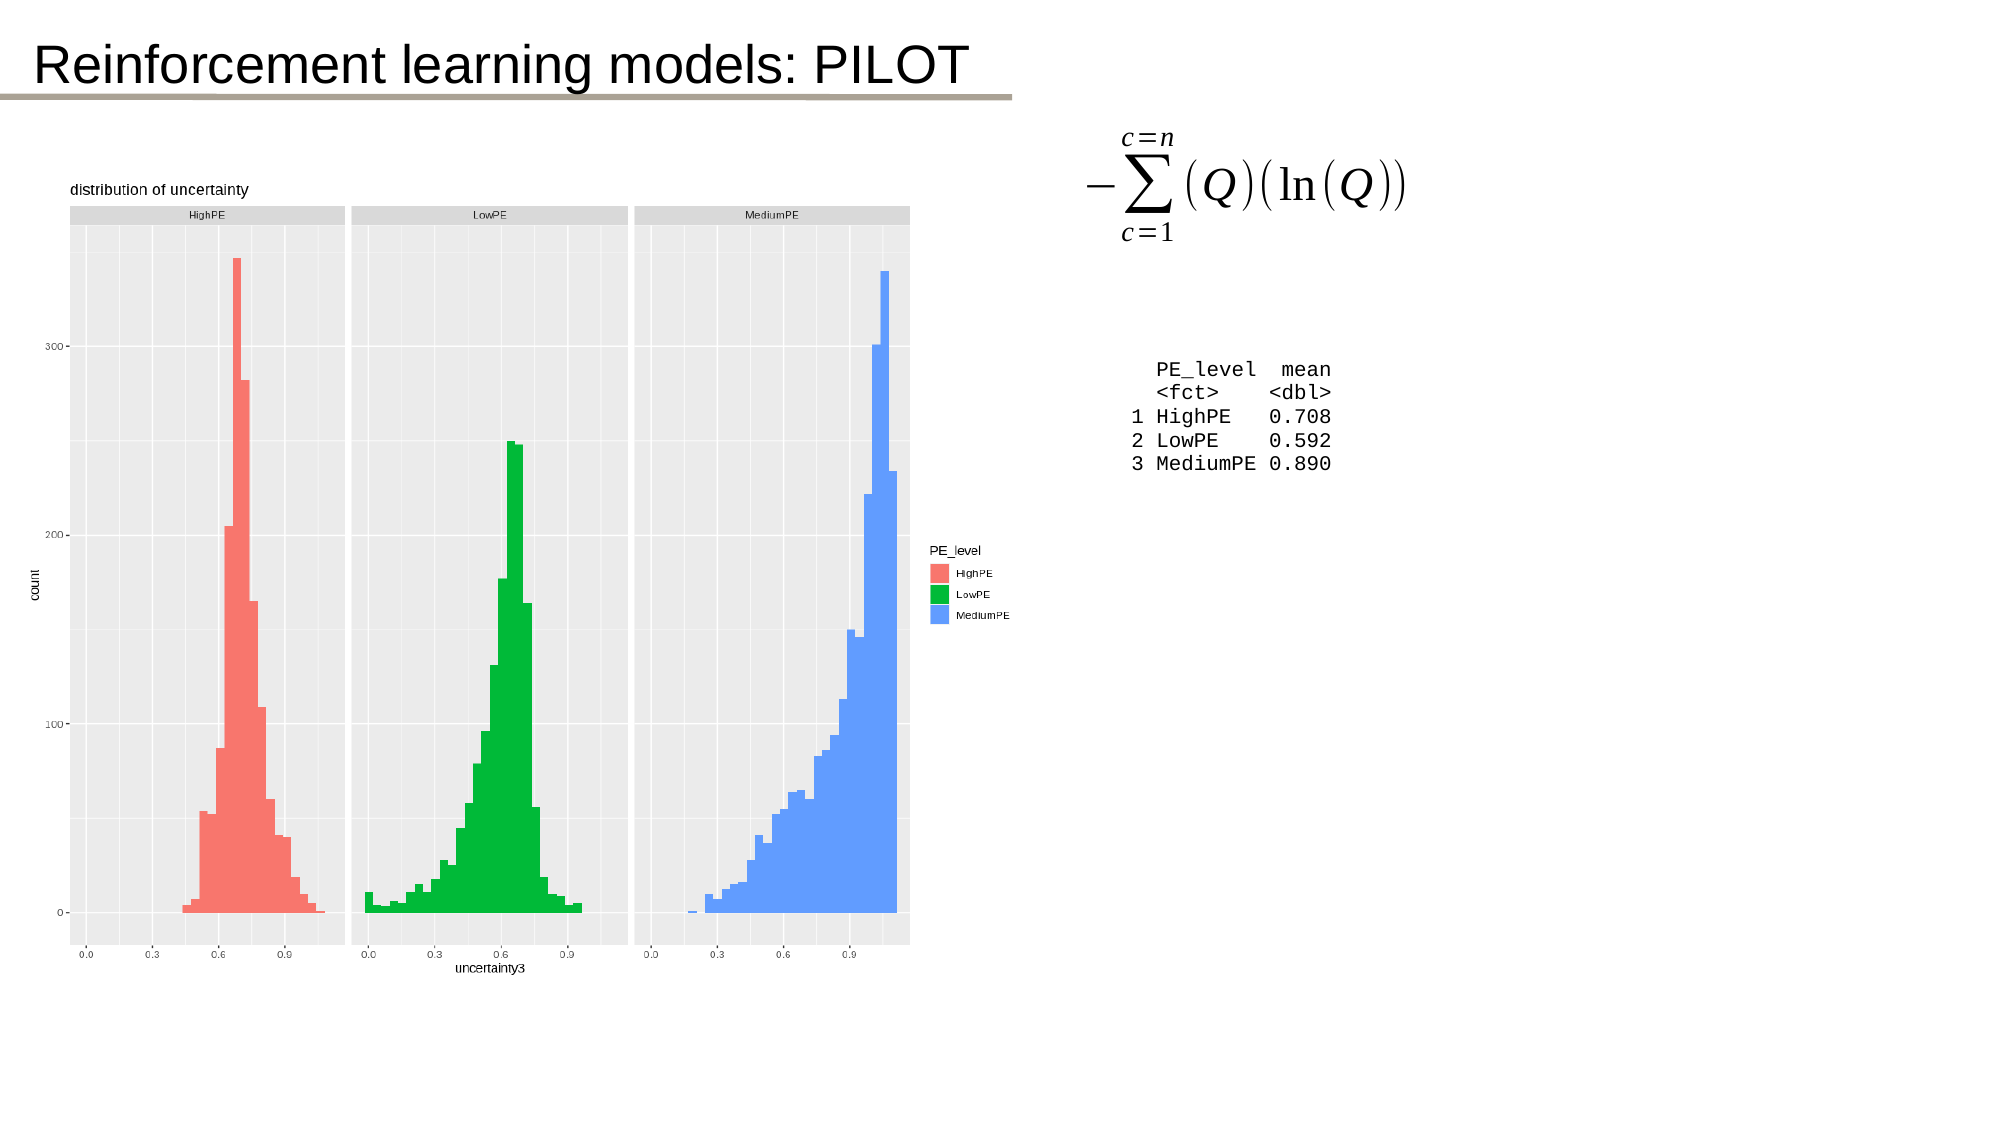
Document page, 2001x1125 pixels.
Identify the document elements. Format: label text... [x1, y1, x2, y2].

chart [1070, 119, 1421, 249]
picture [23, 177, 1023, 981]
text_box PE_level mean <fct> <dbl> 1 HighPE 0.708 2 LowPE 0.592 3 MediumPE 0.890 [1116, 351, 1548, 579]
text_box Reinforcement learning models: PILOT [15, 27, 1921, 97]
